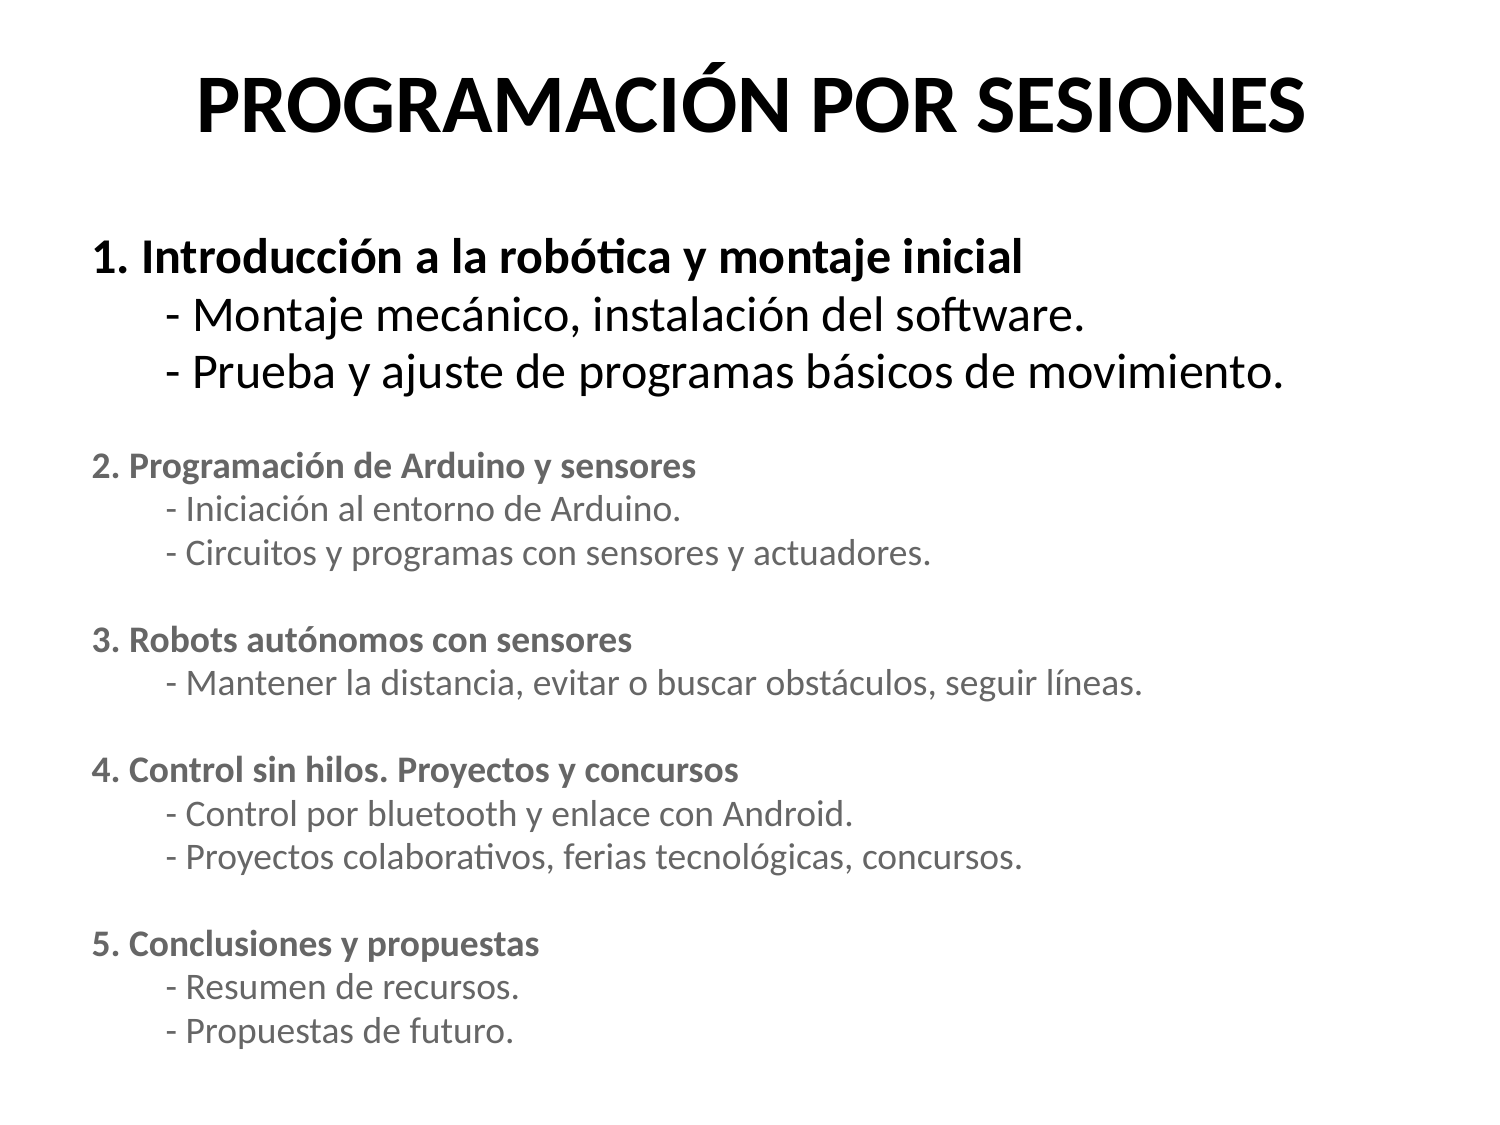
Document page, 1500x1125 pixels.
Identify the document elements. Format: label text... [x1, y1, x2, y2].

list 1. Introducción a la robótica y montaje inicial - Montaje mecánico, instalación del software. - Prueba y ajuste de programas básicos de movimiento. 2. Programación de Arduino y sensores - Iniciación al entorno de Arduino. - Circuitos y programas con sensores y actuadores. 3. Robots autónomos con sensores - Mantener la distancia, evitar o buscar obstáculos, seguir líneas. 4. Control sin hilos. Proyectos y concursos - Control por bluetooth y enlace con Android. - Proyectos colaborativos, ferias tecnológicas, concursos. 5. Conclusiones y propuestas - Resumen de recursos. - Propuestas de futuro. [76, 227, 1427, 1125]
title PROGRAMACIÓN POR SESIONES [76, 30, 1427, 169]
